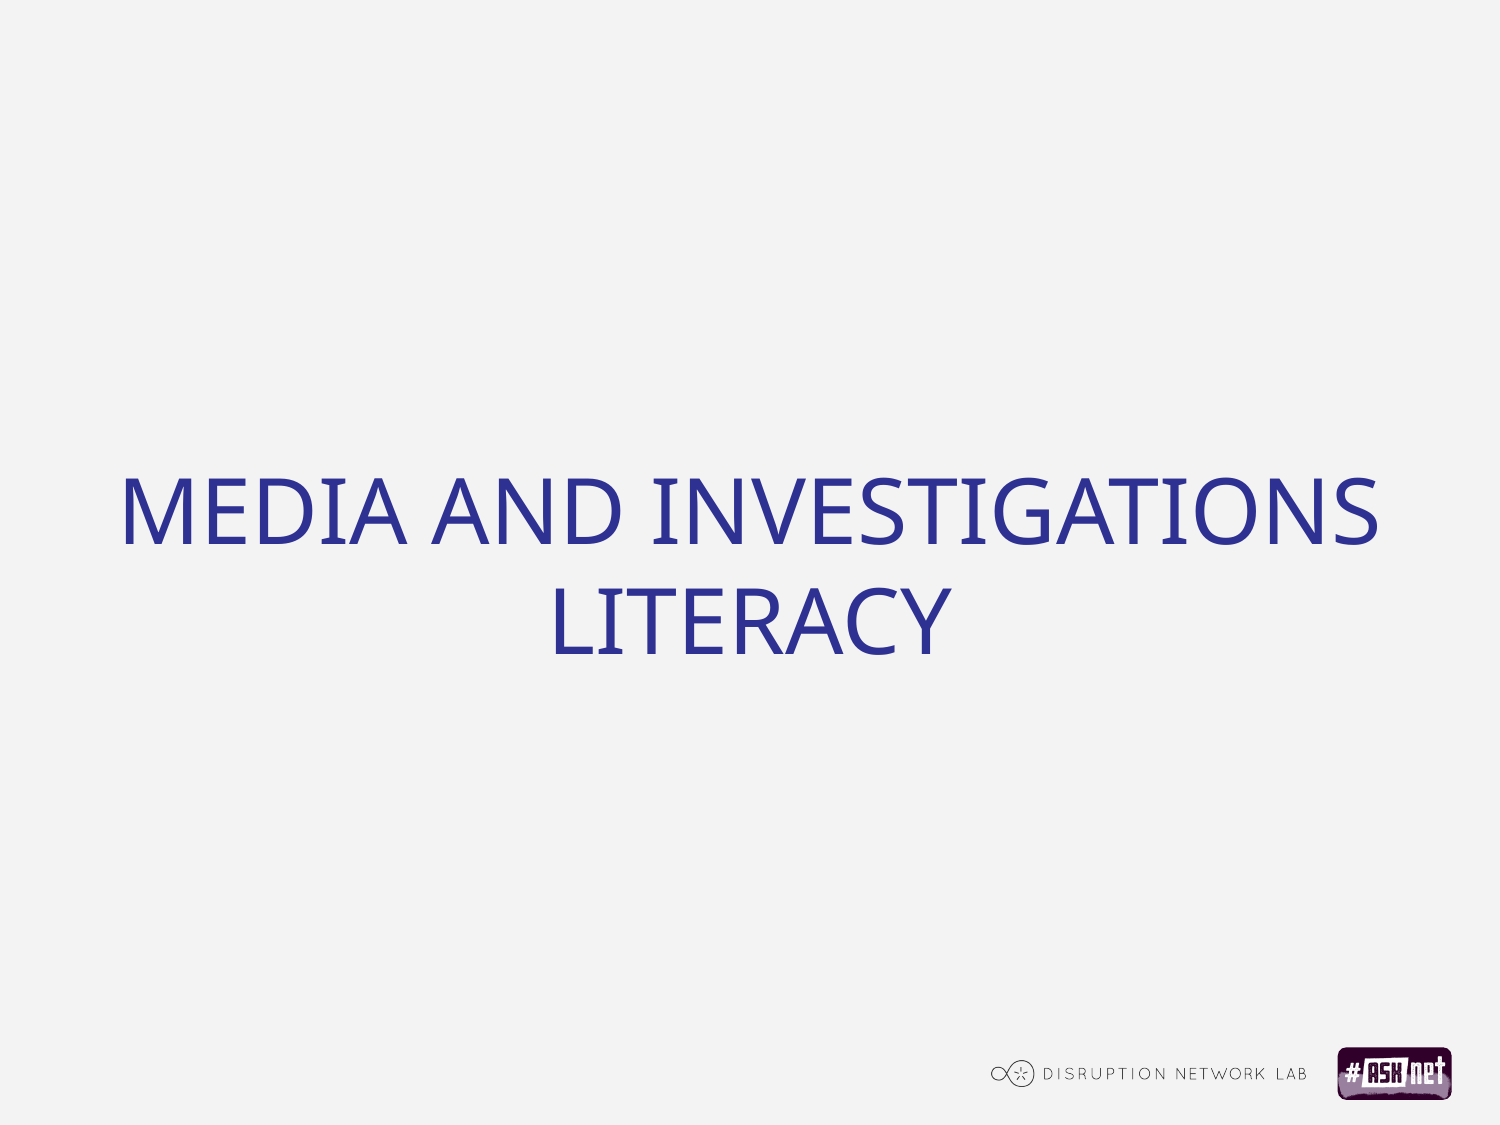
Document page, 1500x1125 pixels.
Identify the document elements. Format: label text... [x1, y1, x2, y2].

text_box MEDIA AND INVESTIGATIONS LITERACY [101, 328, 1399, 796]
picture [1337, 1047, 1452, 1100]
picture [991, 1060, 1306, 1087]
